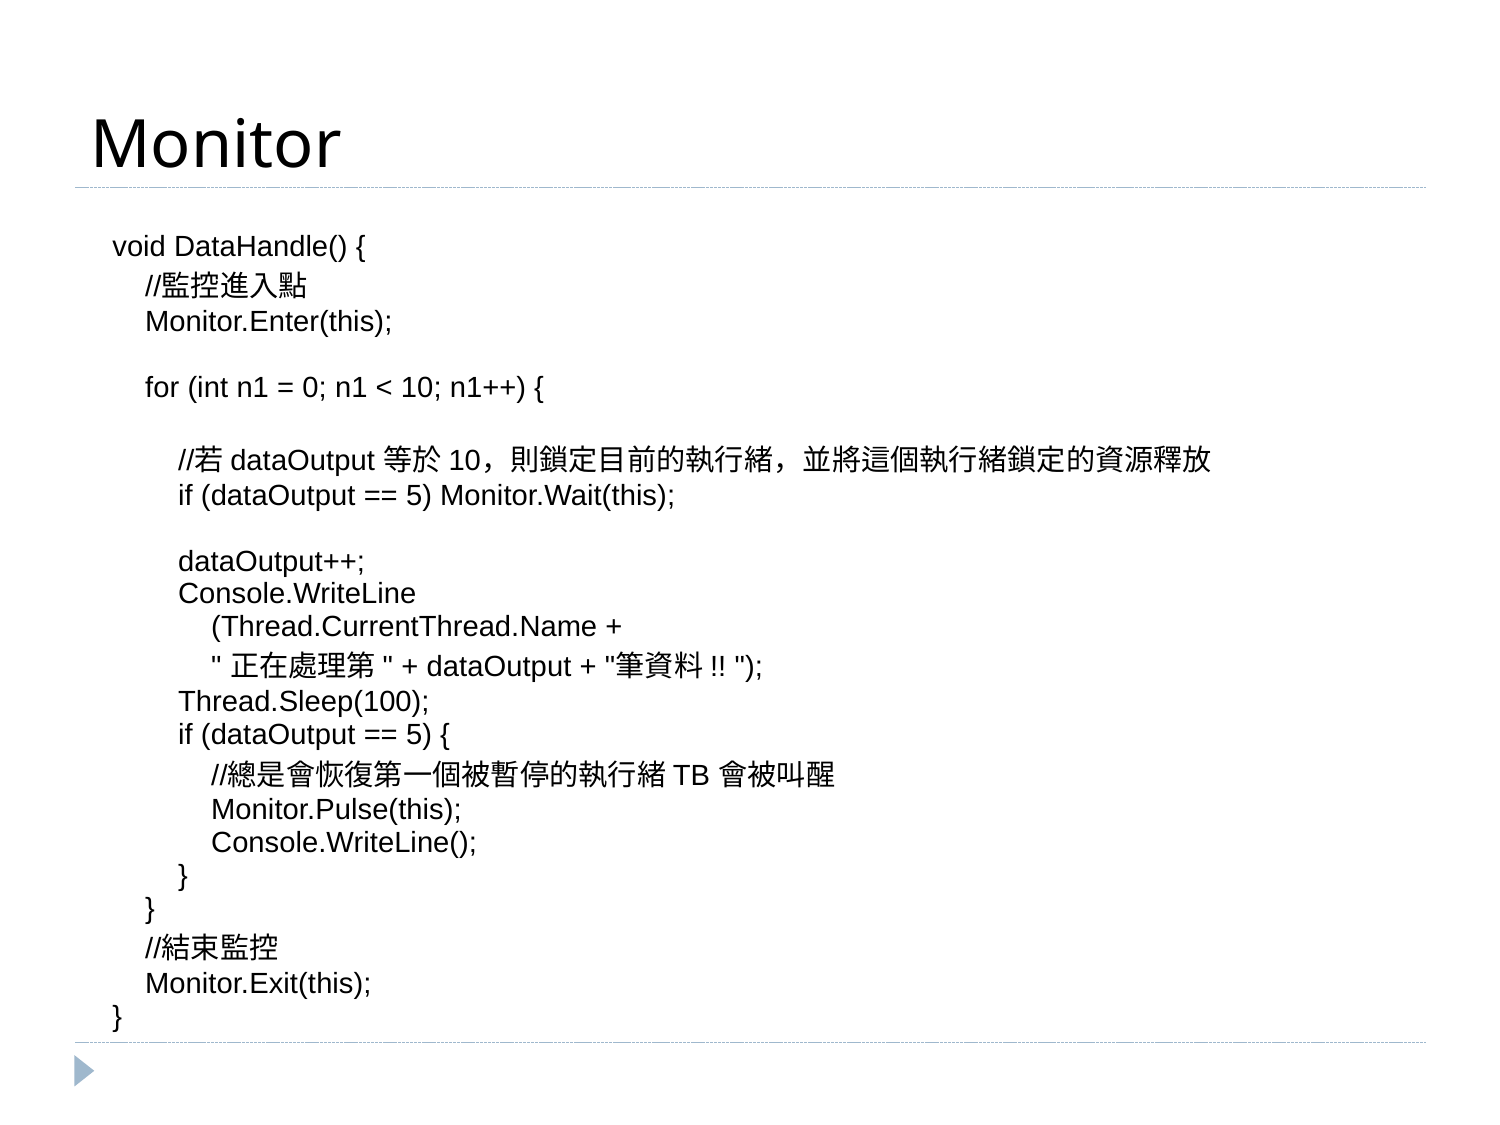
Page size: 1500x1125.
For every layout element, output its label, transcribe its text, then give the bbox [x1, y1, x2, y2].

title Monitor [75, 25, 1426, 188]
text_box void DataHandle() { //監控進入點 Monitor.Enter(this); for (int n1 = 0; n1 < 10; n1++) { //若 dataOutput 等於 10，則鎖定目前的執行緒，並將這個執行緒鎖定的資源釋放 if (dataOutput == 5) Monitor.Wait(this); dataOutput++; Console.WriteLine (Thread.CurrentThread.Name + " 正在處理第 " + dataOutput + "筆資料 !! "); Thread.Sleep(100); if (dataOutput == 5) { //總是會恢復第一個被暫停的執行緒 TB 會被叫醒 Monitor.Pulse(this); Console.WriteLine(); } } //結束監控 Monitor.Exit(this); } [31, 222, 1500, 975]
